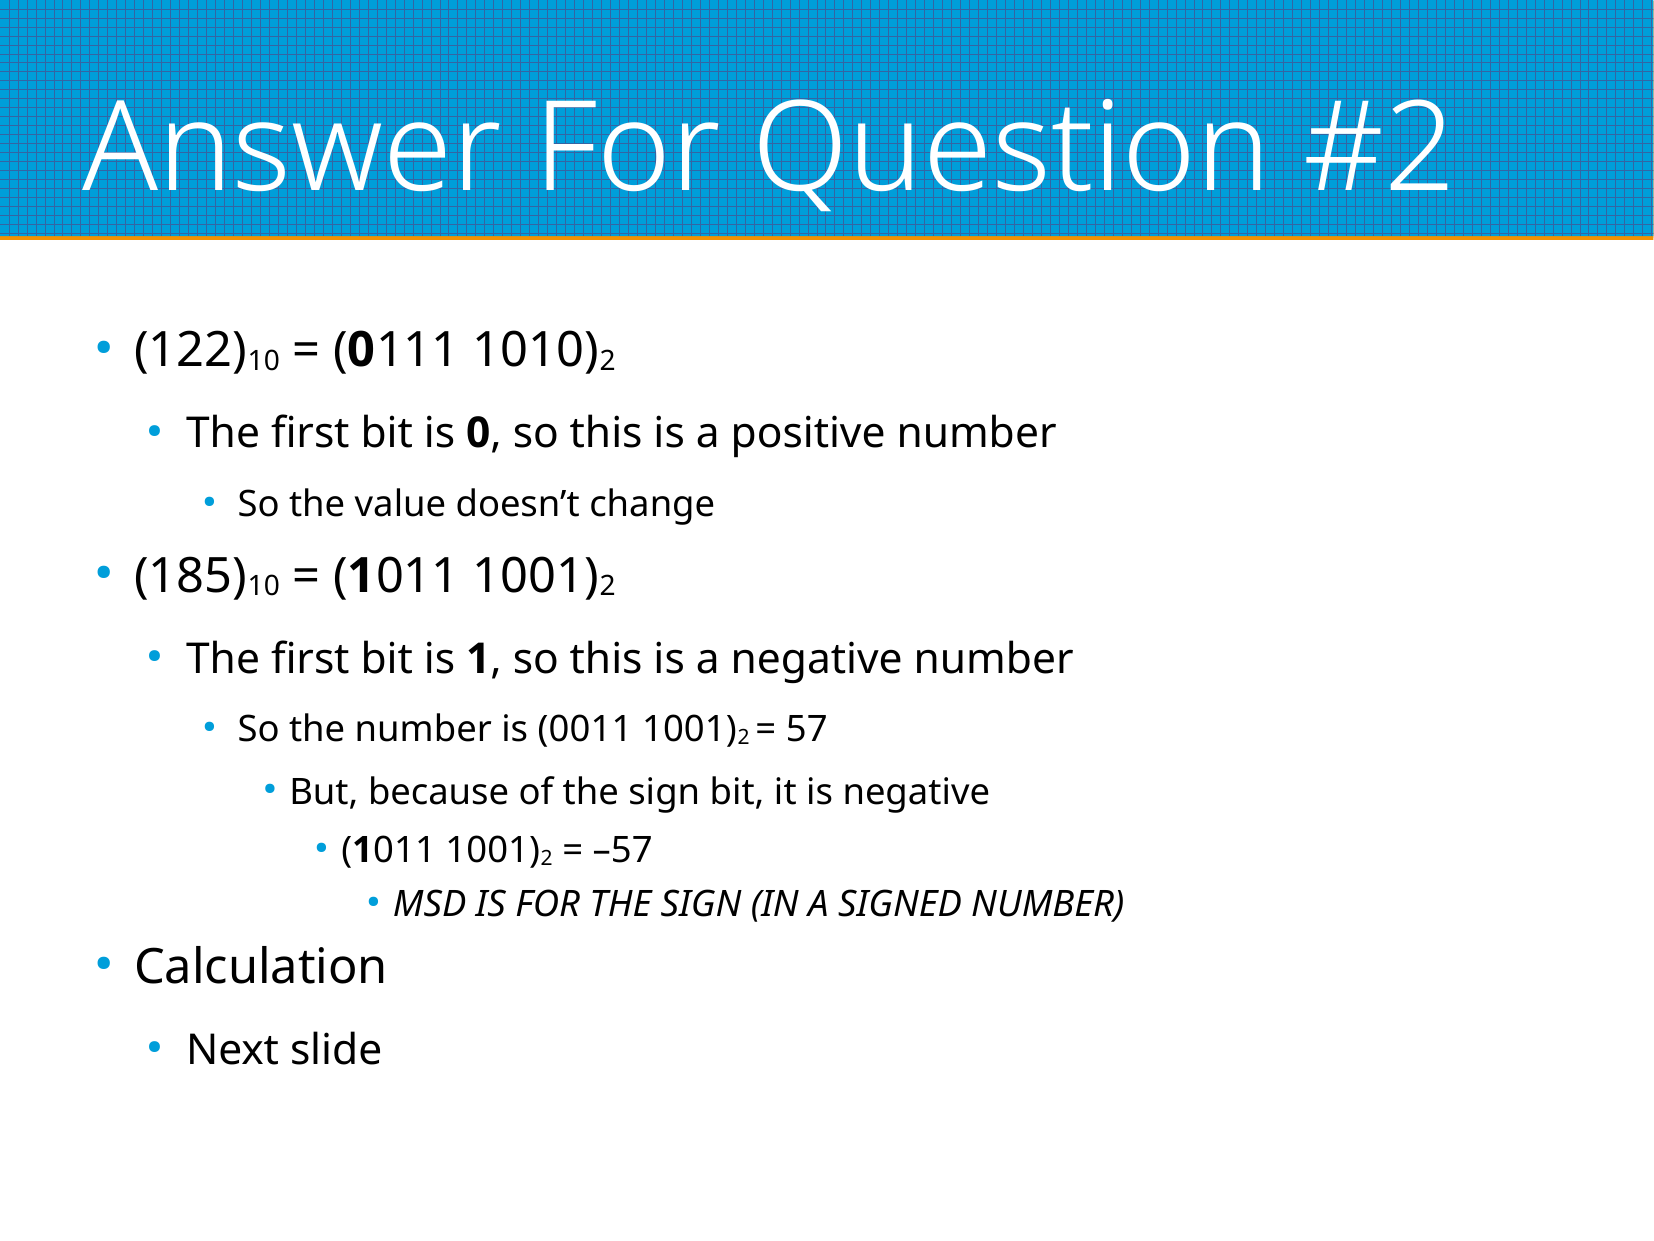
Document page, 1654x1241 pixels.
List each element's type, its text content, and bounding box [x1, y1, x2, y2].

list (122)10 = (0111 1010)2 The first bit is 0, so this is a positive number So the value doesn’t change (185)10 = (1011 1001)2 The first bit is 1, so this is a negative number So the number is (0011 1001)2 = 57 But, because of the sign bit, it is negative (1011 1001)2 = –57 MSD IS FOR THE SIGN (IN A SIGNED NUMBER) Calculation Next slide [82, 314, 1563, 1081]
title Answer For Question #2 [82, 19, 1571, 227]
